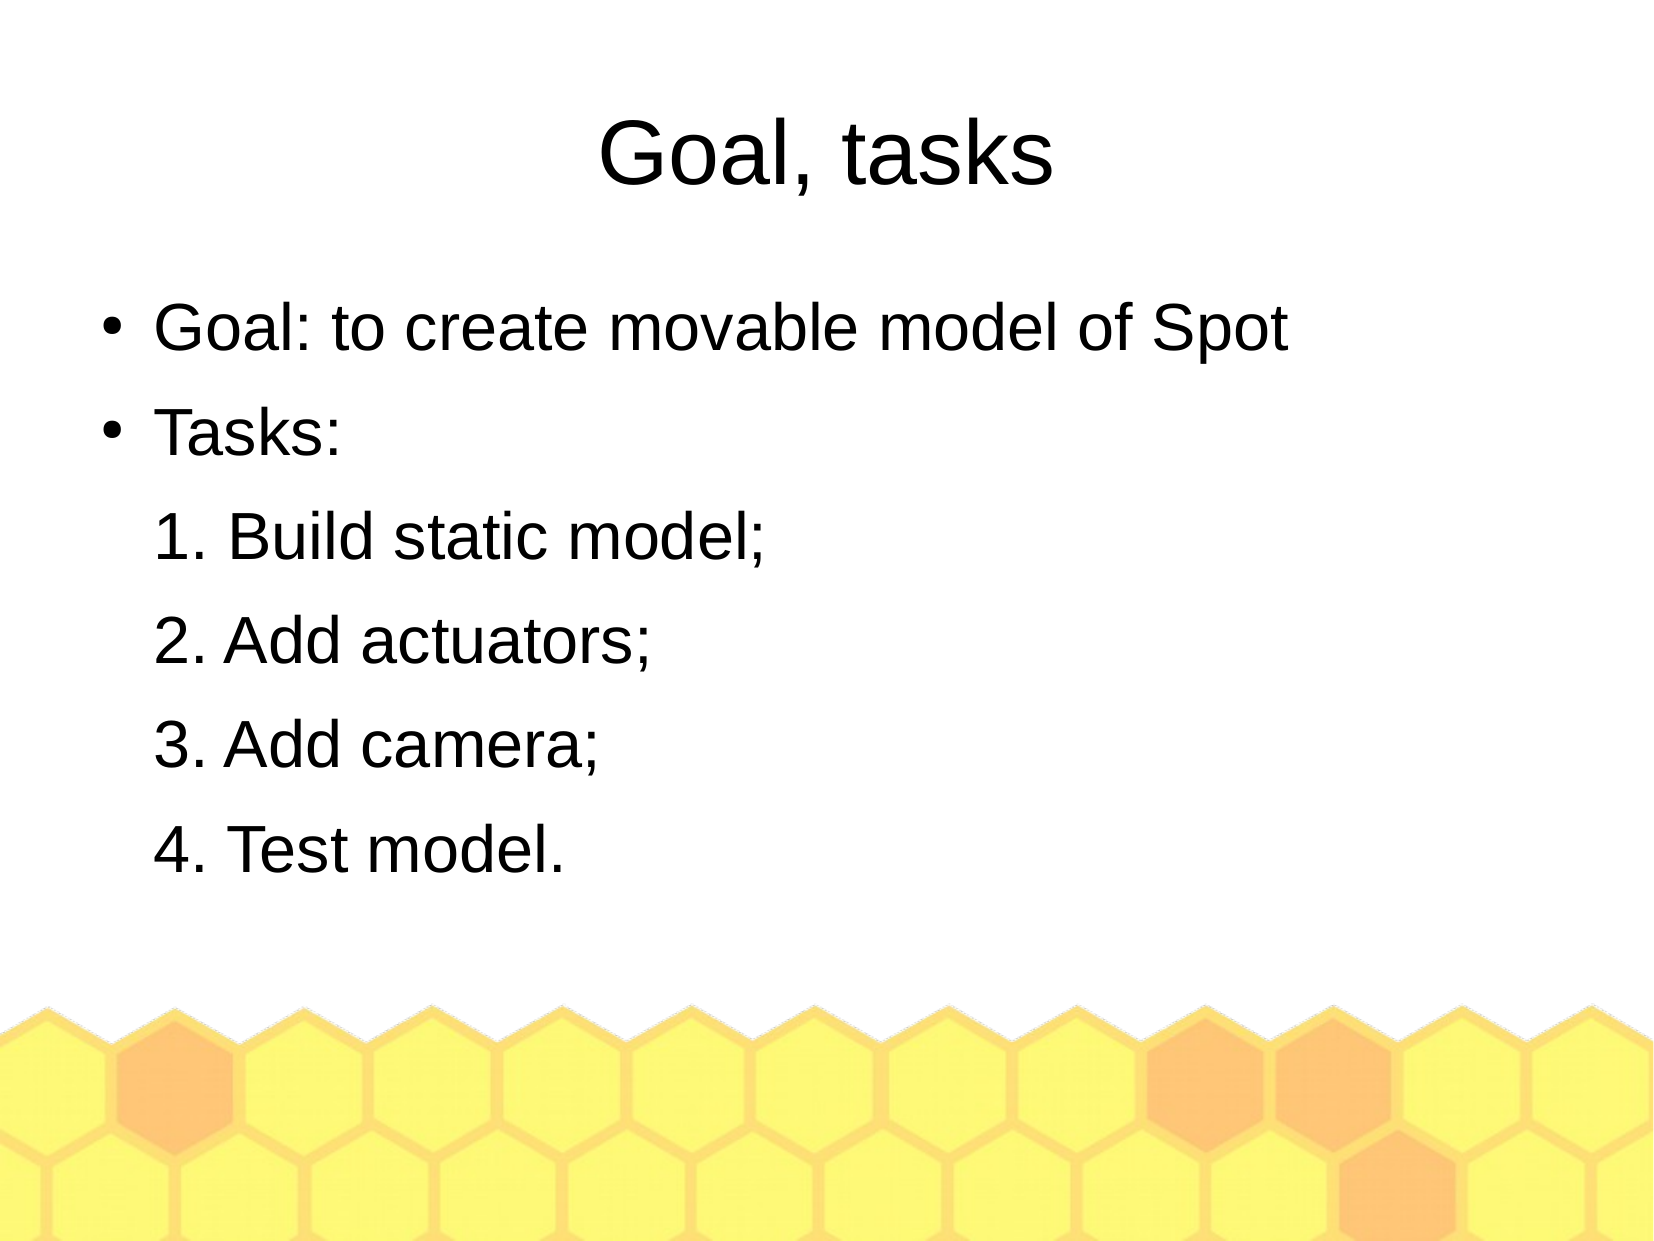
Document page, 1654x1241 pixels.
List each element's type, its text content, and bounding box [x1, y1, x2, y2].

title Goal, tasks [82, 49, 1571, 257]
list Goal: to create movable model of Spot Tasks: 1. Build static model; 2. Add actuators; 3. Add camera; 4. Test model. [82, 290, 1571, 1010]
picture [0, 1001, 1654, 1241]
